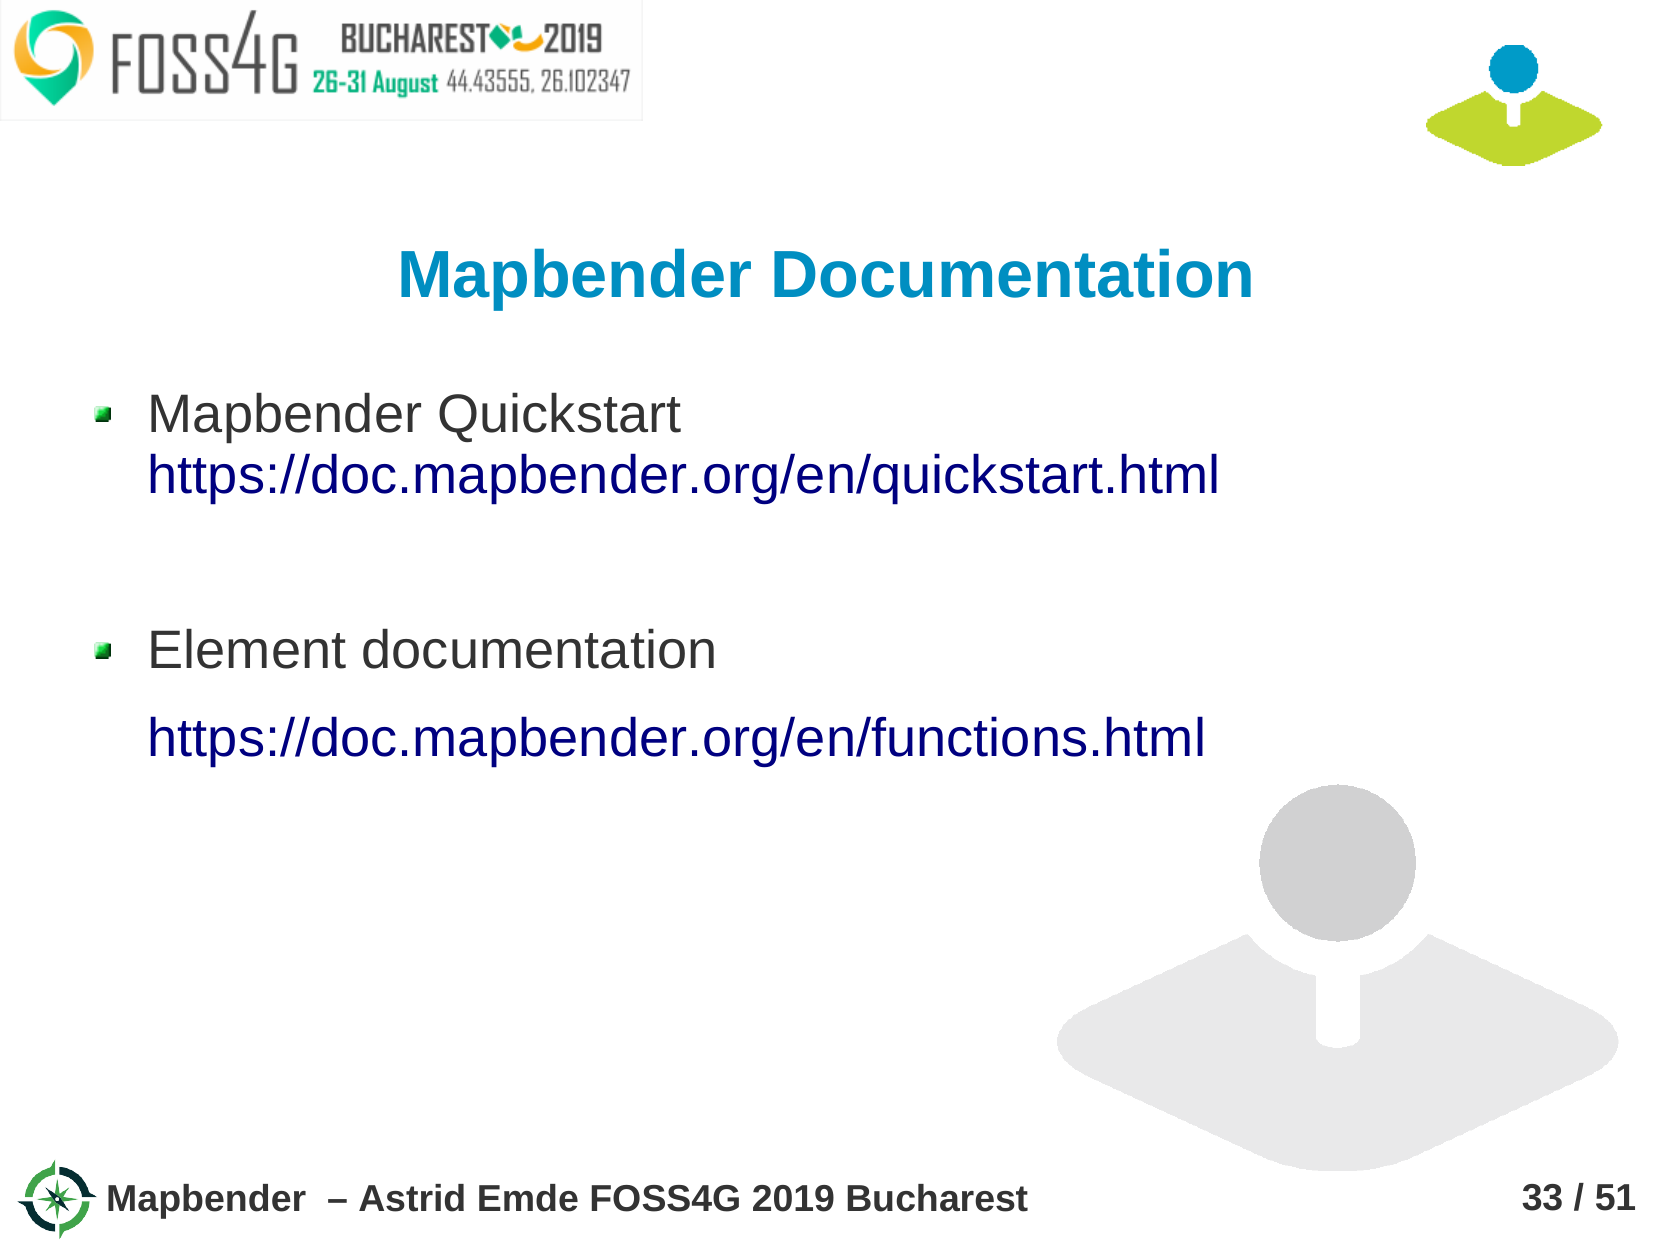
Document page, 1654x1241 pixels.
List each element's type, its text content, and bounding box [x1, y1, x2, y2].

picture [1426, 45, 1604, 166]
picture [0, 0, 643, 121]
list Mapbender Quickstart https://doc.mapbender.org/en/quickstart.html Element documentation https://doc.mapbender.org/en/functions.html [76, 383, 1565, 1188]
title Mapbender Documentation [82, 208, 1571, 342]
picture [16, 1158, 98, 1240]
